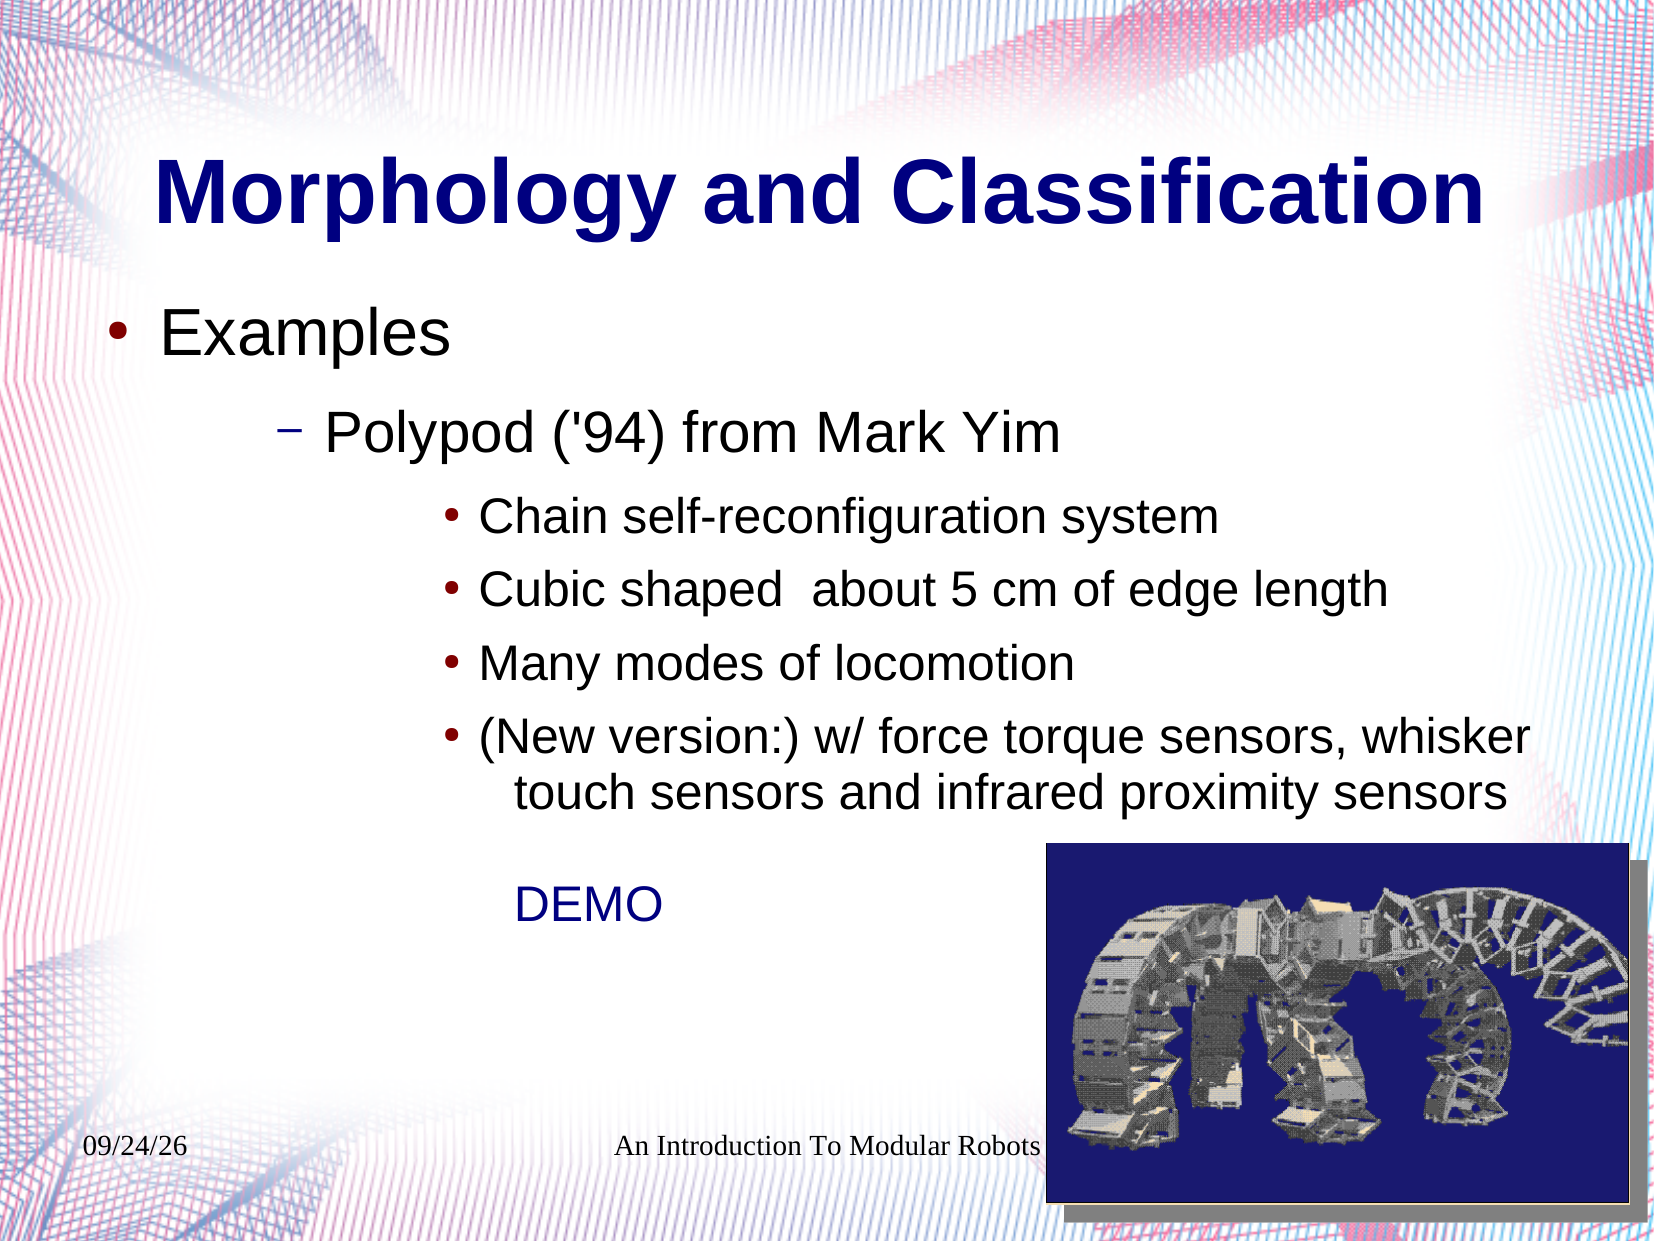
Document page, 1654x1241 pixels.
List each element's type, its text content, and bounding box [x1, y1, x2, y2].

picture [0, 0, 1654, 1241]
title Morphology and Classification [76, 88, 1565, 296]
list Examples Polypod ('94) from Mark Yim Chain self-reconfiguration system Cubic shaped about 5 cm of edge length Many modes of locomotion (New version:) w/ force torque sensors, whisker touch sensors and infrared proximity sensors DEMO [88, 295, 1577, 1114]
